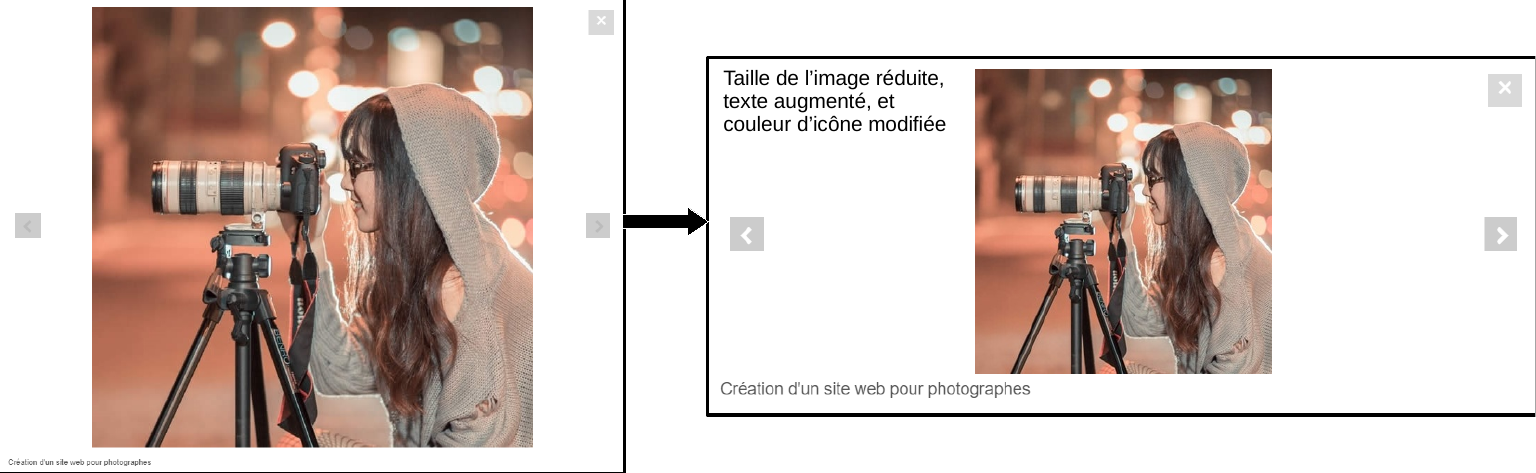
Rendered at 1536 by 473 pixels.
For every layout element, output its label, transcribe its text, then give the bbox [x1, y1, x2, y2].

text_box [622, 206, 709, 237]
picture [708, 59, 1536, 414]
picture [0, 0, 624, 473]
text_box Taille de l’image réduite, texte augmenté, et couleur d’icône modifiée [708, 59, 975, 167]
